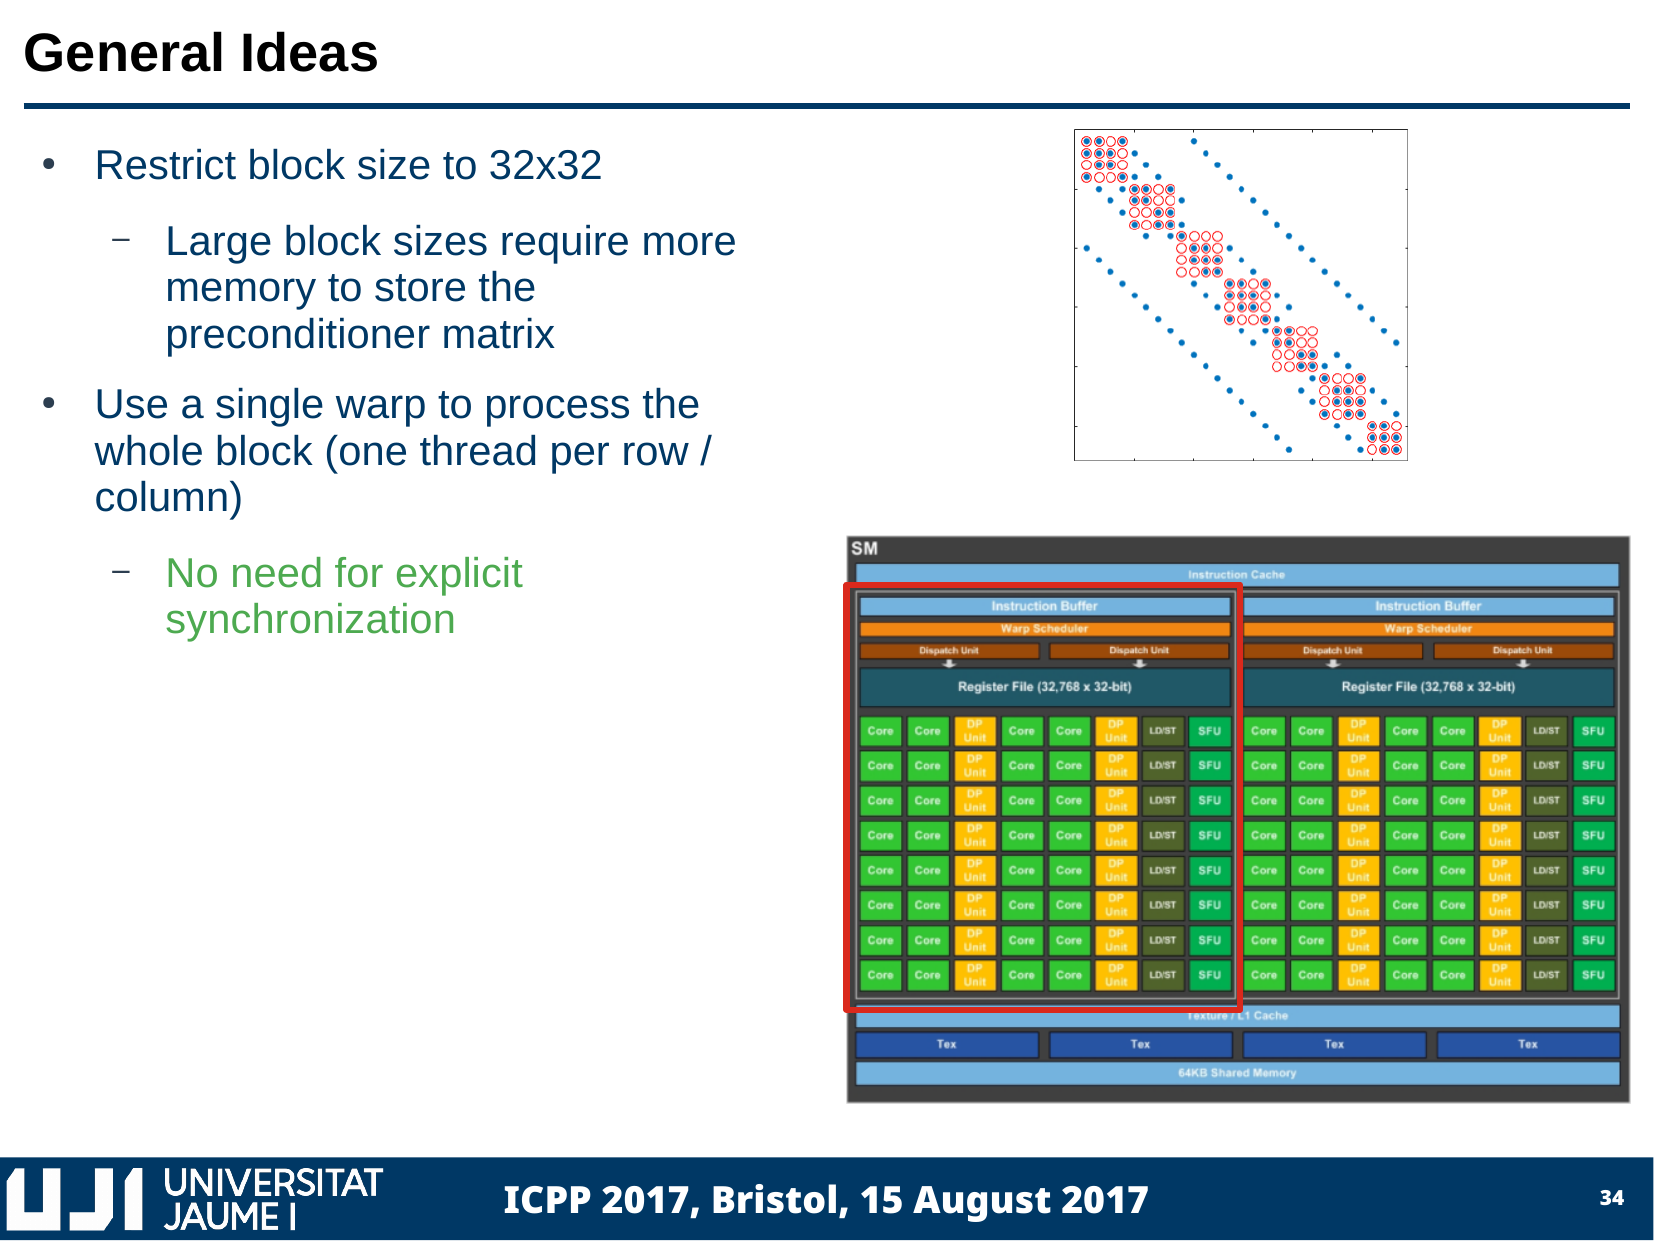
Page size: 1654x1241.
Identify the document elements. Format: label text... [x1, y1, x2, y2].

picture [850, 588, 1237, 1007]
list Restrict block size to 32x32 Large block sizes require more memory to store the preconditioner matrix Use a single warp to process the whole block (one thread per row / column) No need for explicit synchronization [23, 141, 808, 1134]
title General Ideas [23, 0, 1630, 107]
picture [1074, 129, 1408, 461]
picture [846, 535, 1631, 1104]
picture [0, 1158, 390, 1241]
